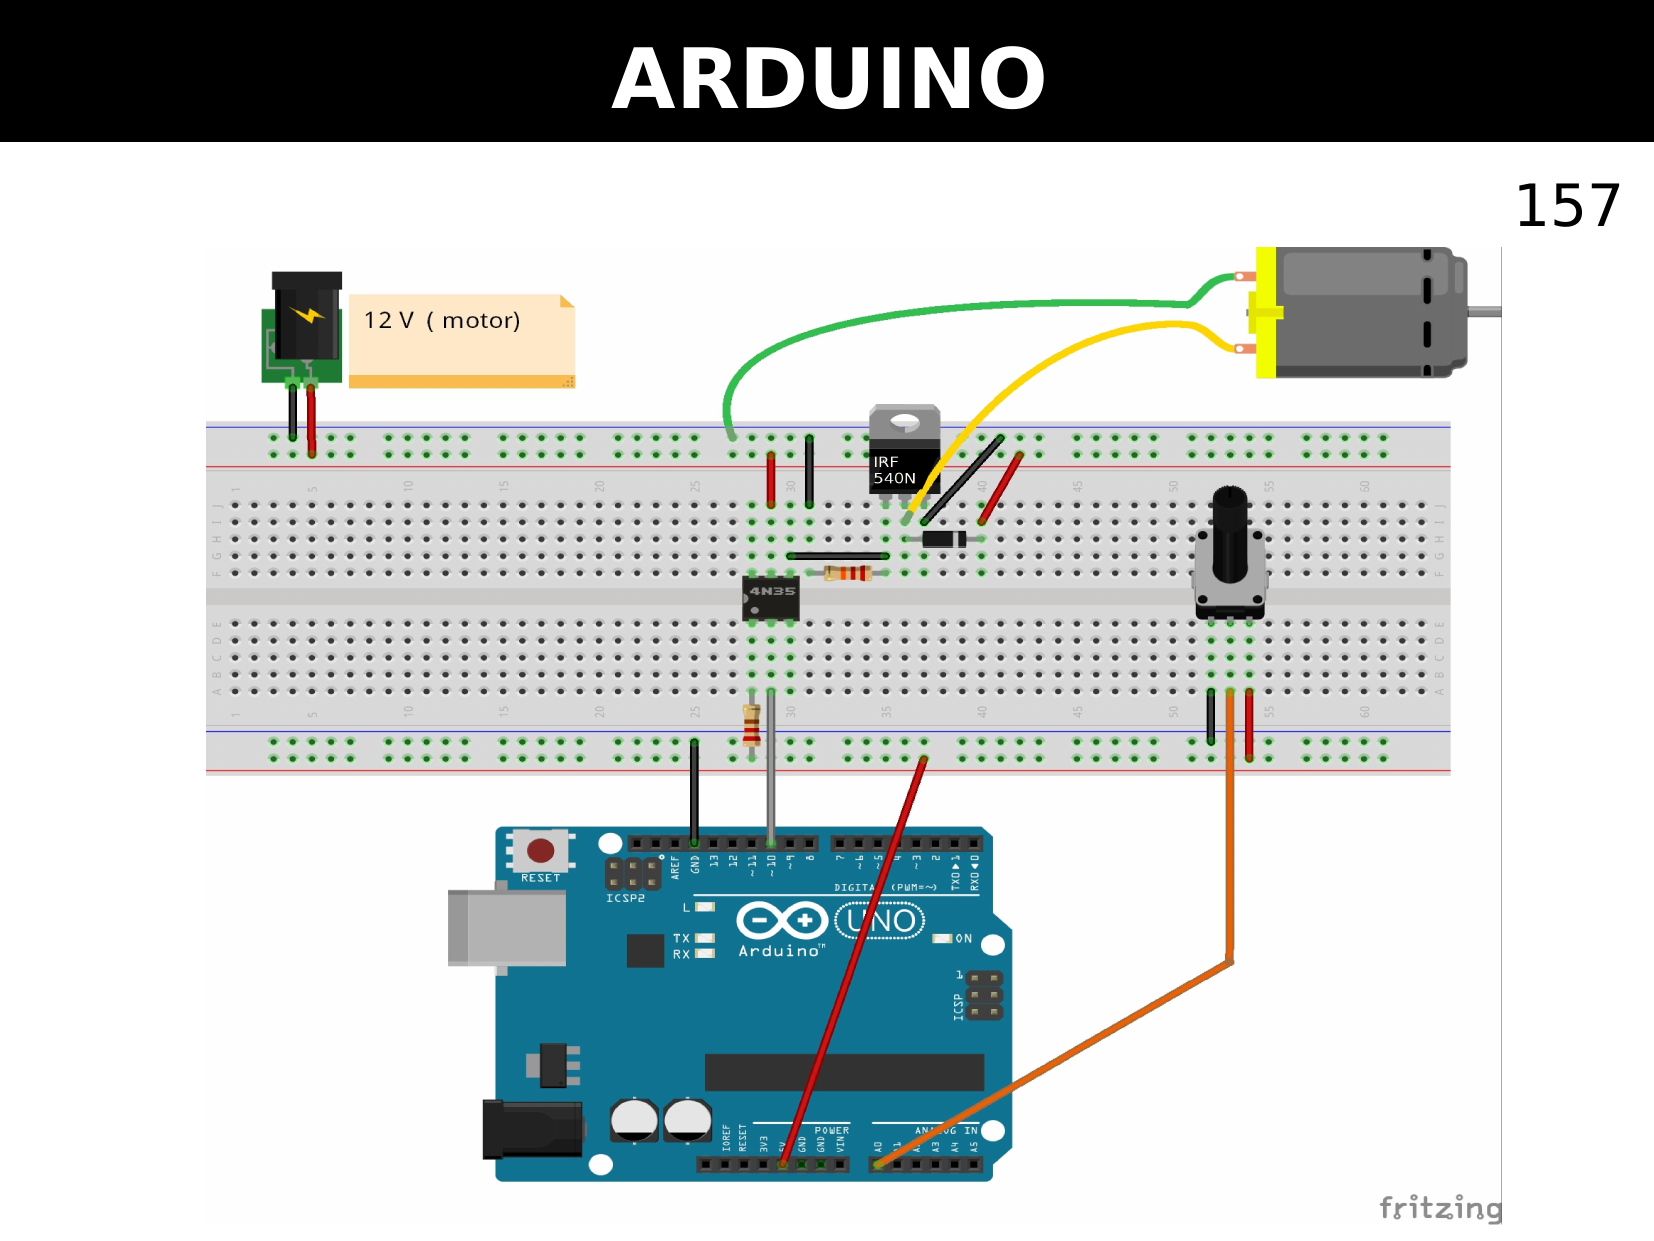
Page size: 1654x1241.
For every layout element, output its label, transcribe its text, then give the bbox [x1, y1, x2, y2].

picture [206, 247, 1503, 1225]
text_box [0, 0, 1654, 142]
text_box 157 [1498, 165, 1640, 249]
text_box ARDUINO [596, 23, 1063, 136]
